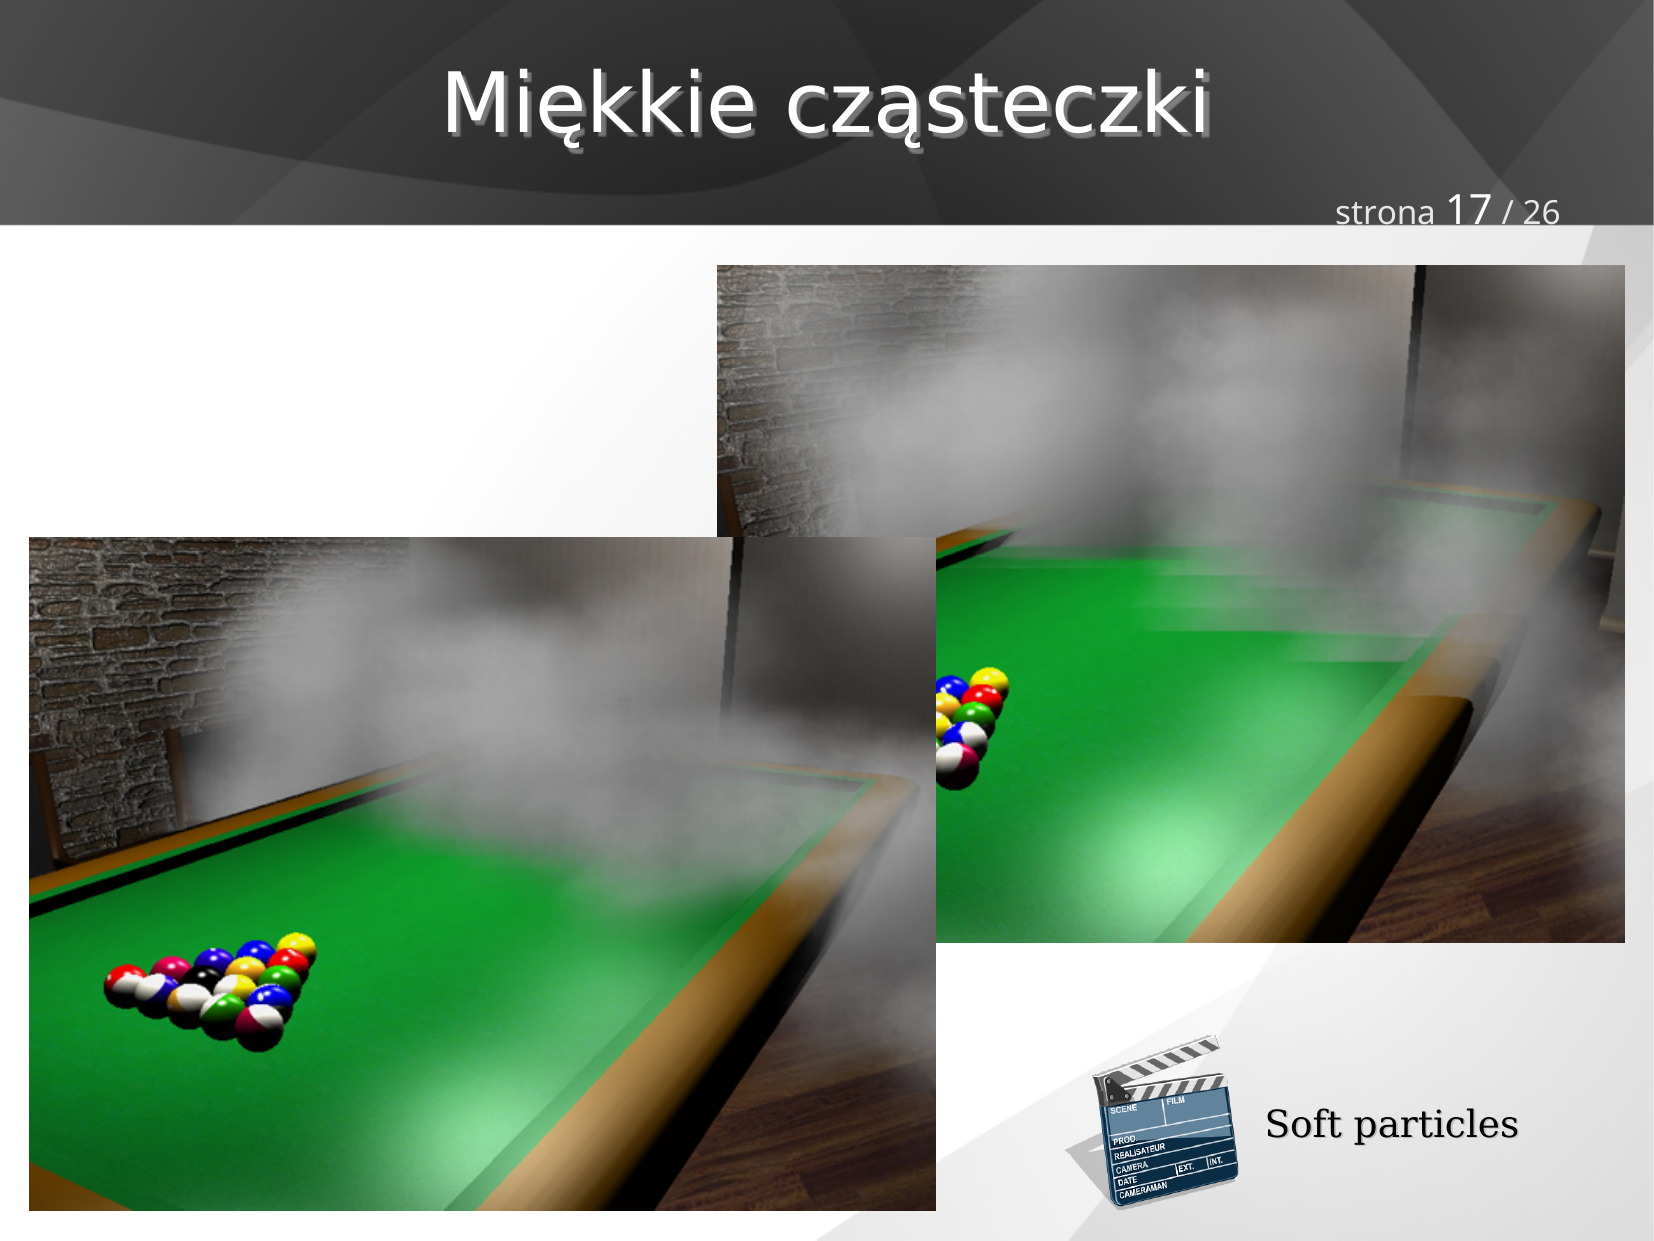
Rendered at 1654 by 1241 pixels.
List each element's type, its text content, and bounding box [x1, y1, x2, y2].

title Miękkie cząsteczki [0, 0, 1654, 208]
text_box strona <numer> / 26 [1381, 172, 1654, 247]
picture [0, 208, 1654, 1241]
text_box Soft particles [1249, 1029, 1535, 1219]
